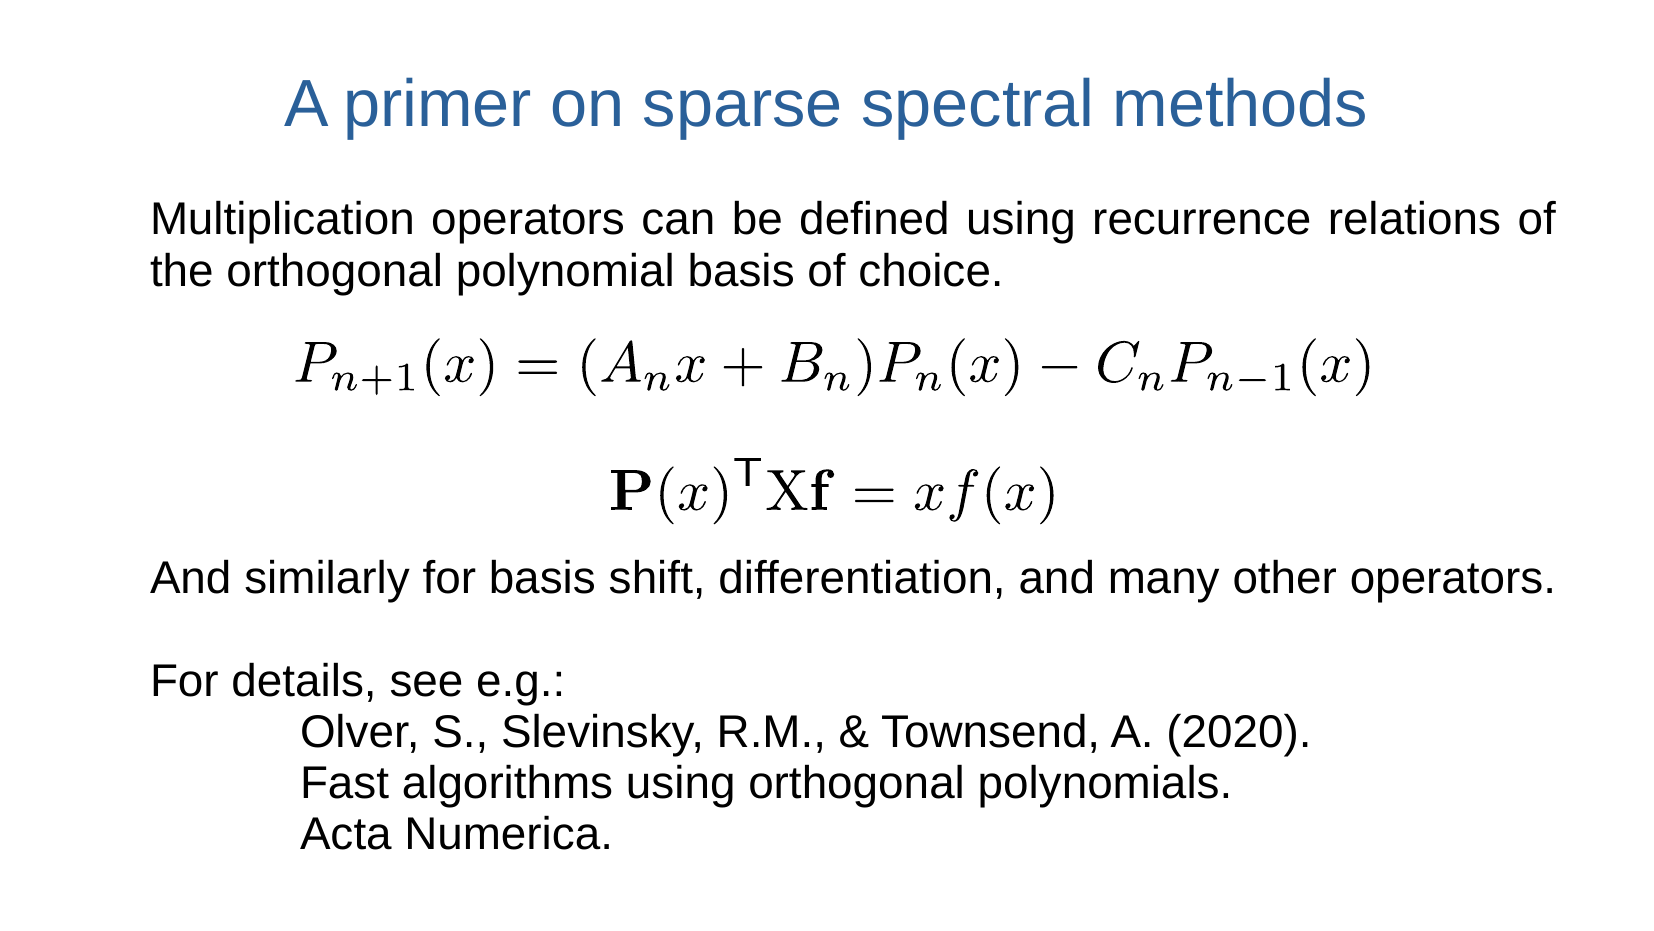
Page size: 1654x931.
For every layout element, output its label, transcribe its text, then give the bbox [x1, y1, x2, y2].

subtitle Multiplication operators can be defined using recurrence relations of the orthogonal polynomial basis of choice. And similarly for basis shift, differentiation, and many other operators. For details, see e.g.: Olver, S., Slevinsky, R.M., & Townsend, A. (2020). Fast algorithms using orthogonal polynomials. Acta Numerica. [150, 193, 1558, 931]
picture [606, 455, 1056, 527]
picture [292, 338, 1370, 397]
title A primer on sparse spectral methods [82, 25, 1571, 181]
